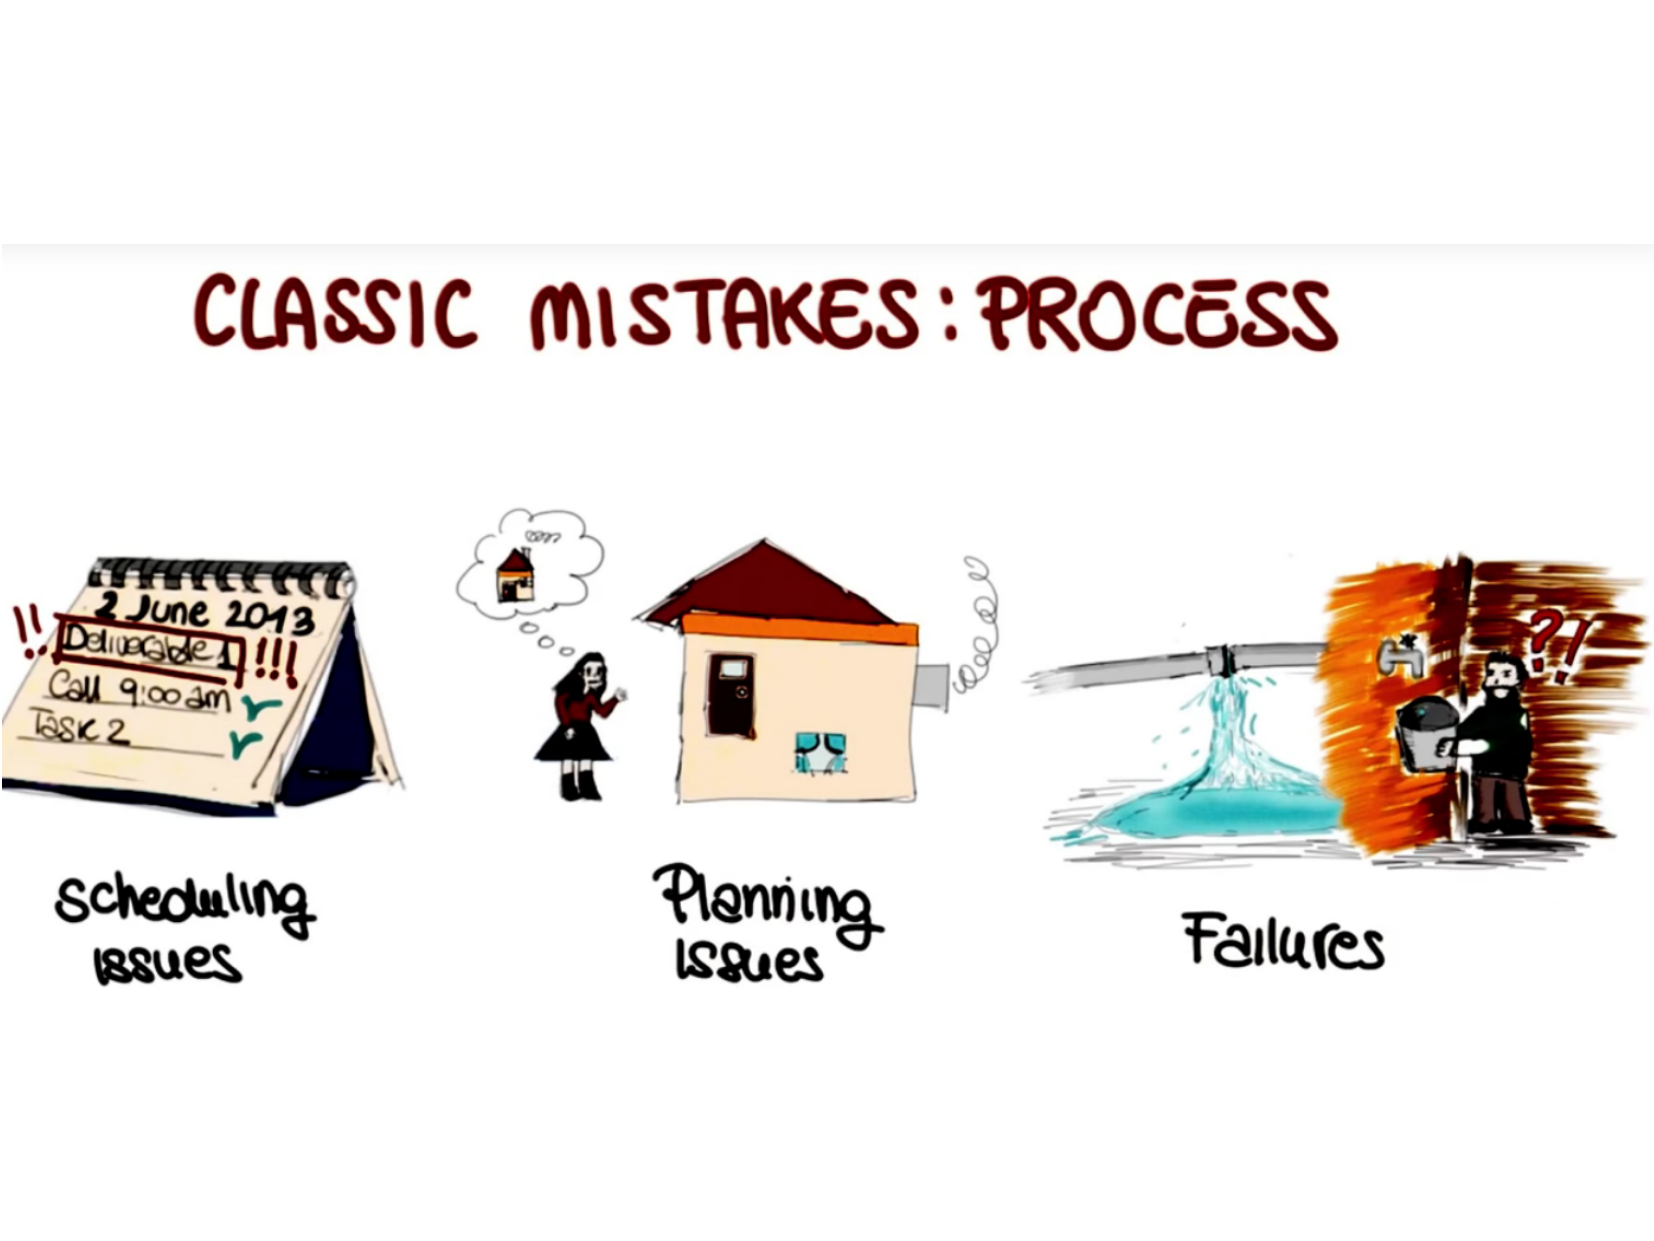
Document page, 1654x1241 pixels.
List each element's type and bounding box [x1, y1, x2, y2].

picture [2, 244, 1654, 1002]
